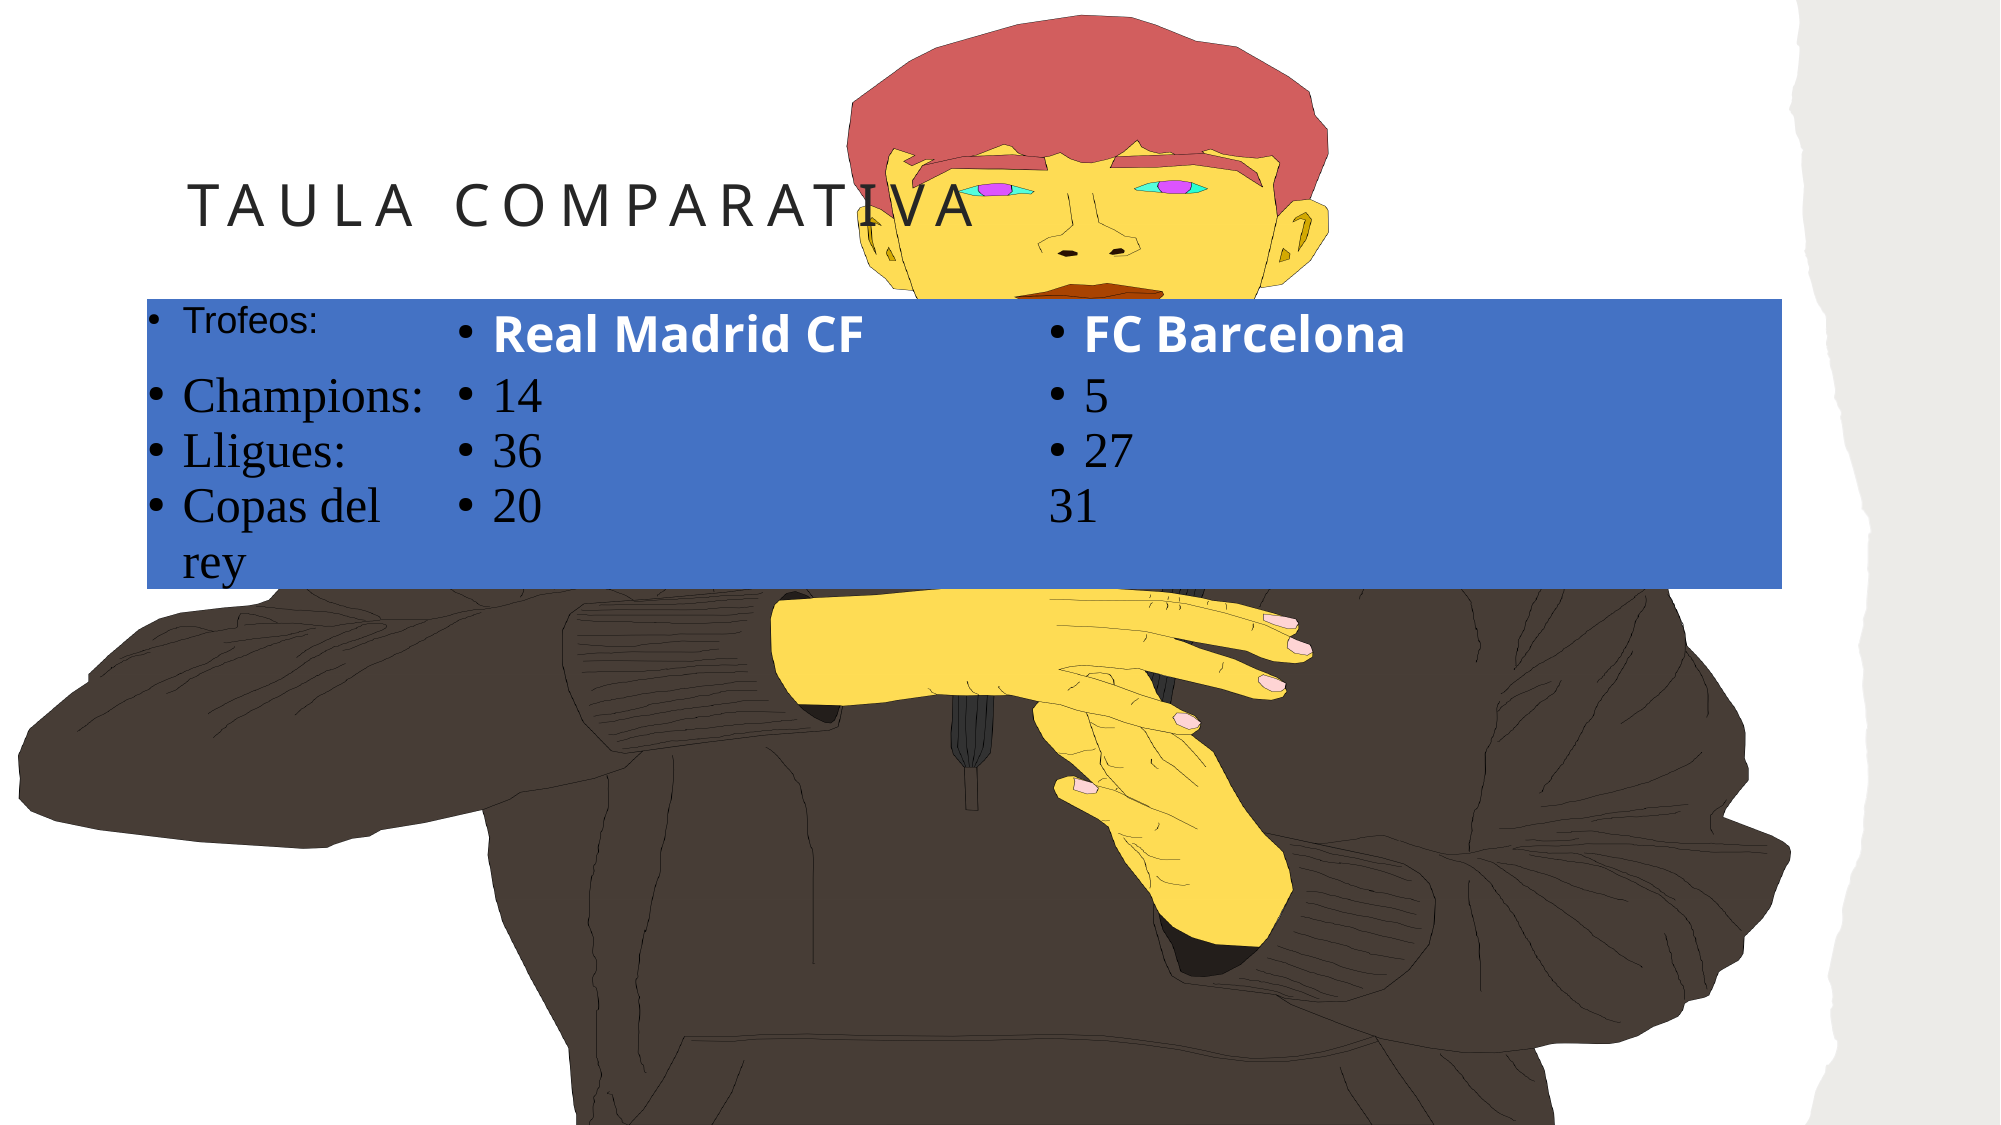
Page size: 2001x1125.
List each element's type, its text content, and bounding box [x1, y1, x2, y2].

table_cell 27 [1049, 423, 1782, 478]
table_cell 31 [1049, 478, 1782, 589]
table_cell Champions: [310, 391, 321, 411]
table_cell 5 [1049, 368, 1782, 423]
table_cell 36 [457, 423, 1049, 478]
title Taula comparativa [172, 99, 1782, 299]
table_cell 14 [457, 368, 1049, 423]
table_cell 20 [457, 478, 1049, 589]
table_header Trofeos: [147, 299, 457, 368]
table_cell Champions: [147, 368, 457, 423]
table_cell Lligues: [147, 423, 457, 478]
table_header FC Barcelona [1049, 299, 1782, 368]
table_header Real Madrid CF [457, 299, 1049, 368]
table_cell Copas del rey [147, 478, 457, 589]
